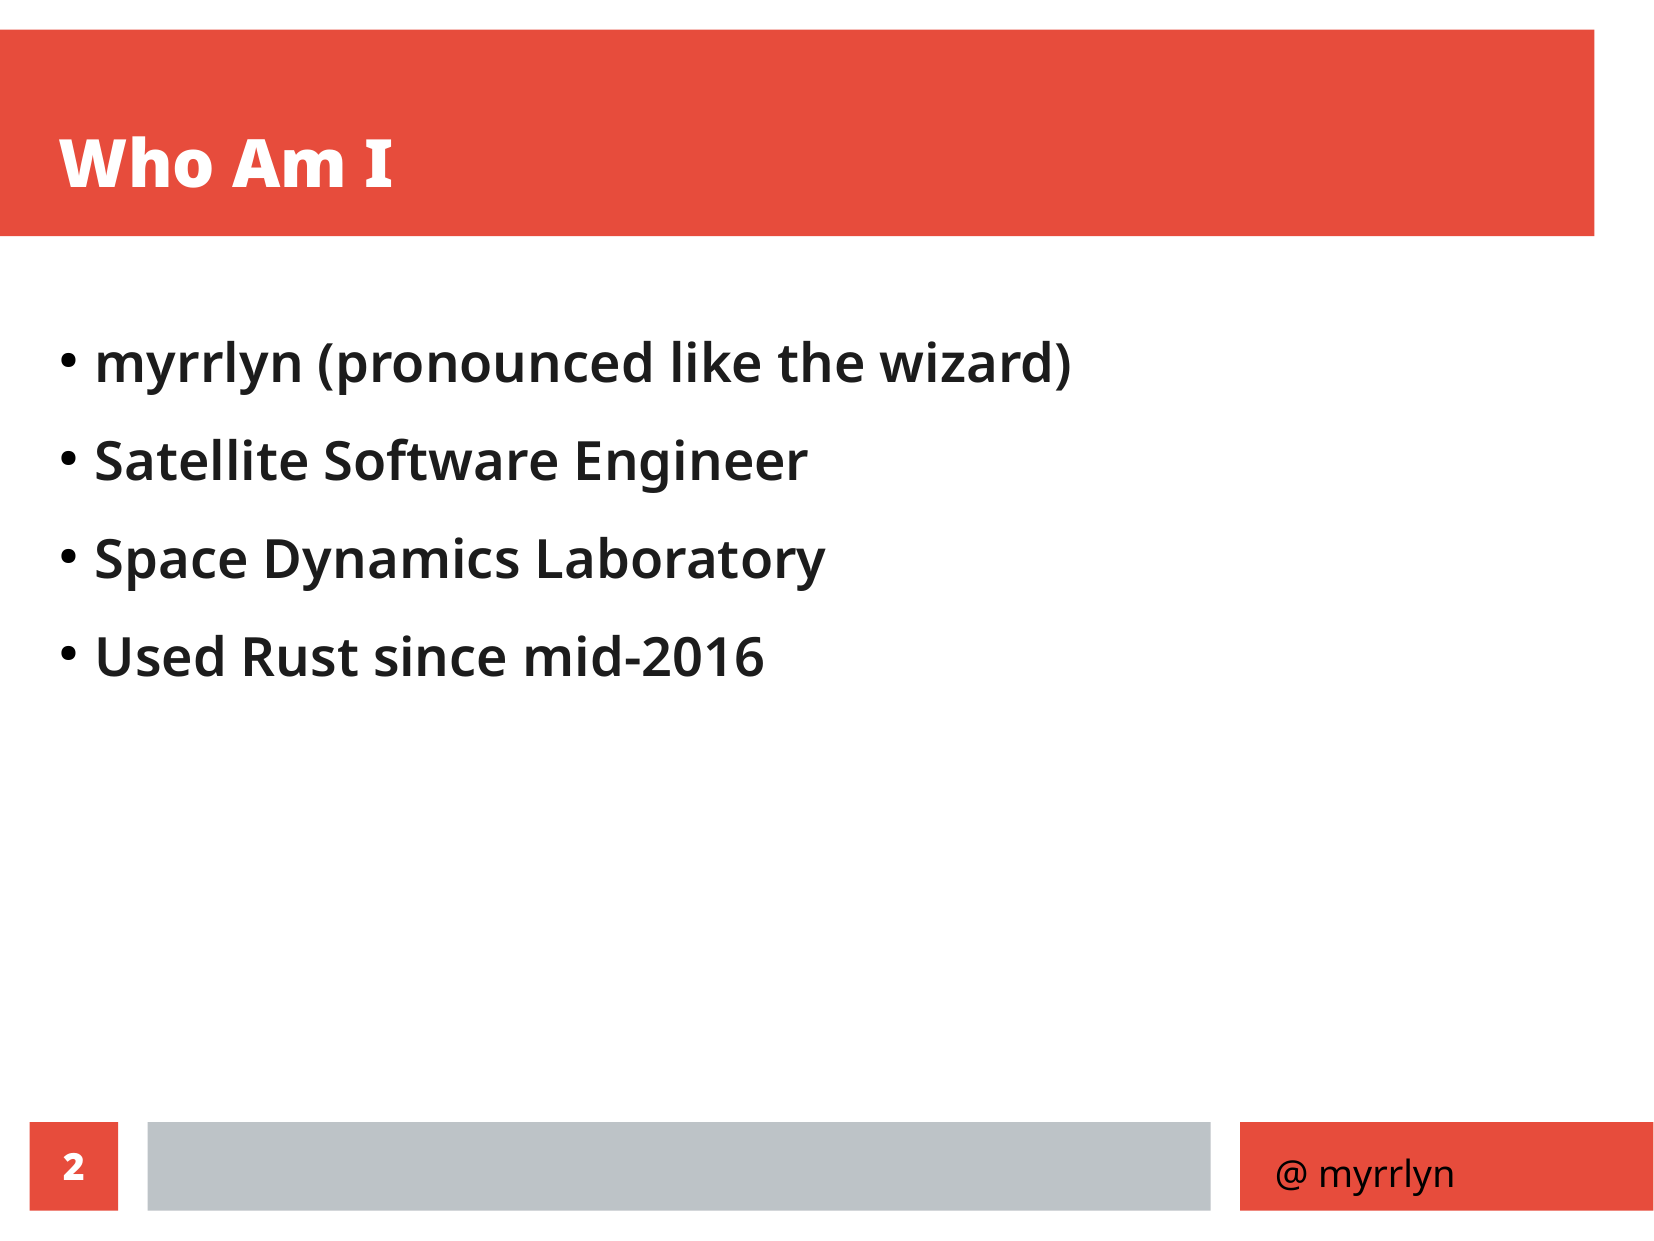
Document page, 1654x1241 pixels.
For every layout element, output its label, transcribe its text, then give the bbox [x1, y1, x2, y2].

text_box @ myrrlyn [1260, 1140, 1636, 1202]
list myrrlyn (pronounced like the wizard) Satellite Software Engineer Space Dynamics Laboratory Used Rust since mid-2016 [59, 324, 1565, 1093]
title Who Am I [59, 59, 1595, 207]
